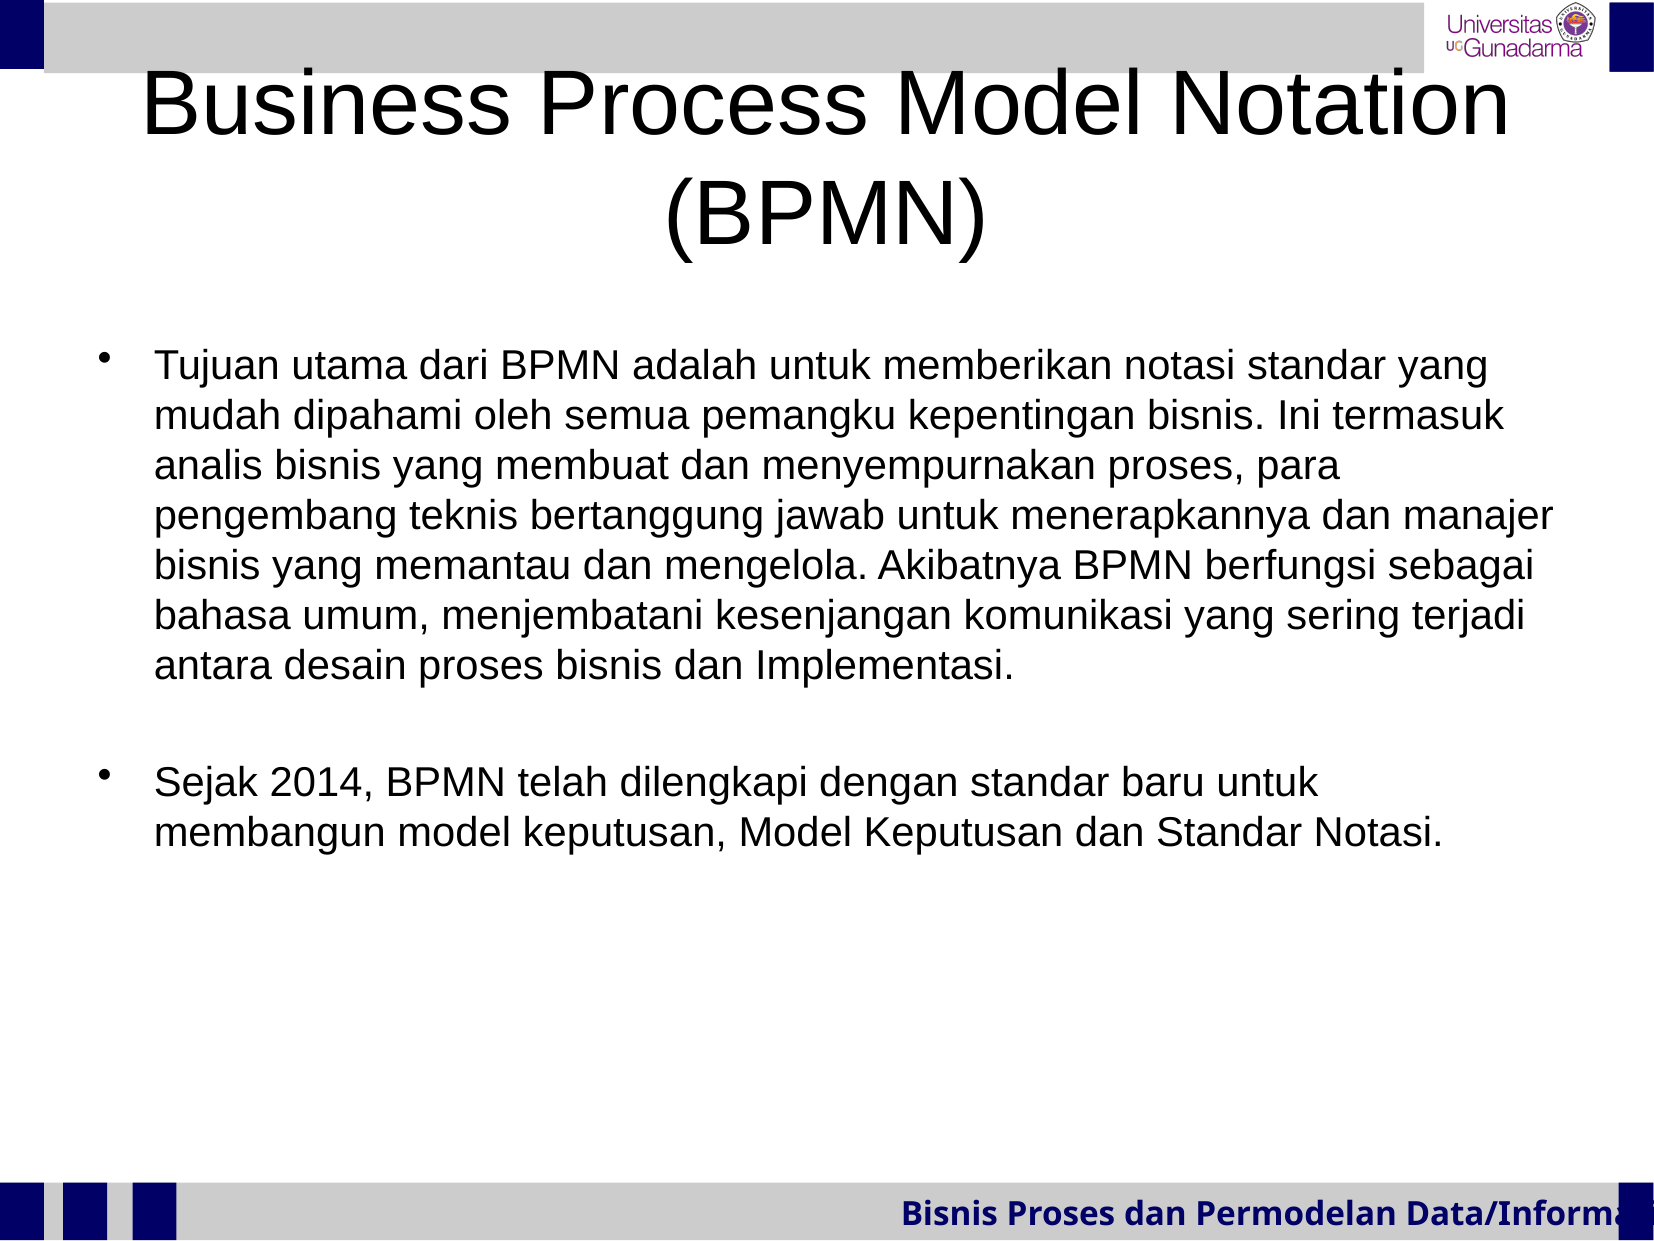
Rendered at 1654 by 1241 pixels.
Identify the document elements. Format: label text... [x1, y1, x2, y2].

title Business Process Model Notation (BPMN) [82, 49, 1571, 257]
picture [1437, 2, 1610, 62]
list Tujuan utama dari BPMN adalah untuk memberikan notasi standar yang mudah dipahami oleh semua pemangku kepentingan bisnis. Ini termasuk analis bisnis yang membuat dan menyempurnakan proses, para pengembang teknis bertanggung jawab untuk menerapkannya dan manajer bisnis yang memantau dan mengelola. Akibatnya BPMN berfungsi sebagai bahasa umum, menjembatani kesenjangan komunikasi yang sering terjadi antara desain proses bisnis dan Implementasi. Sejak 2014, BPMN telah dilengkapi dengan standar baru untuk membangun model keputusan, Model Keputusan dan Standar Notasi. [82, 330, 1571, 1117]
